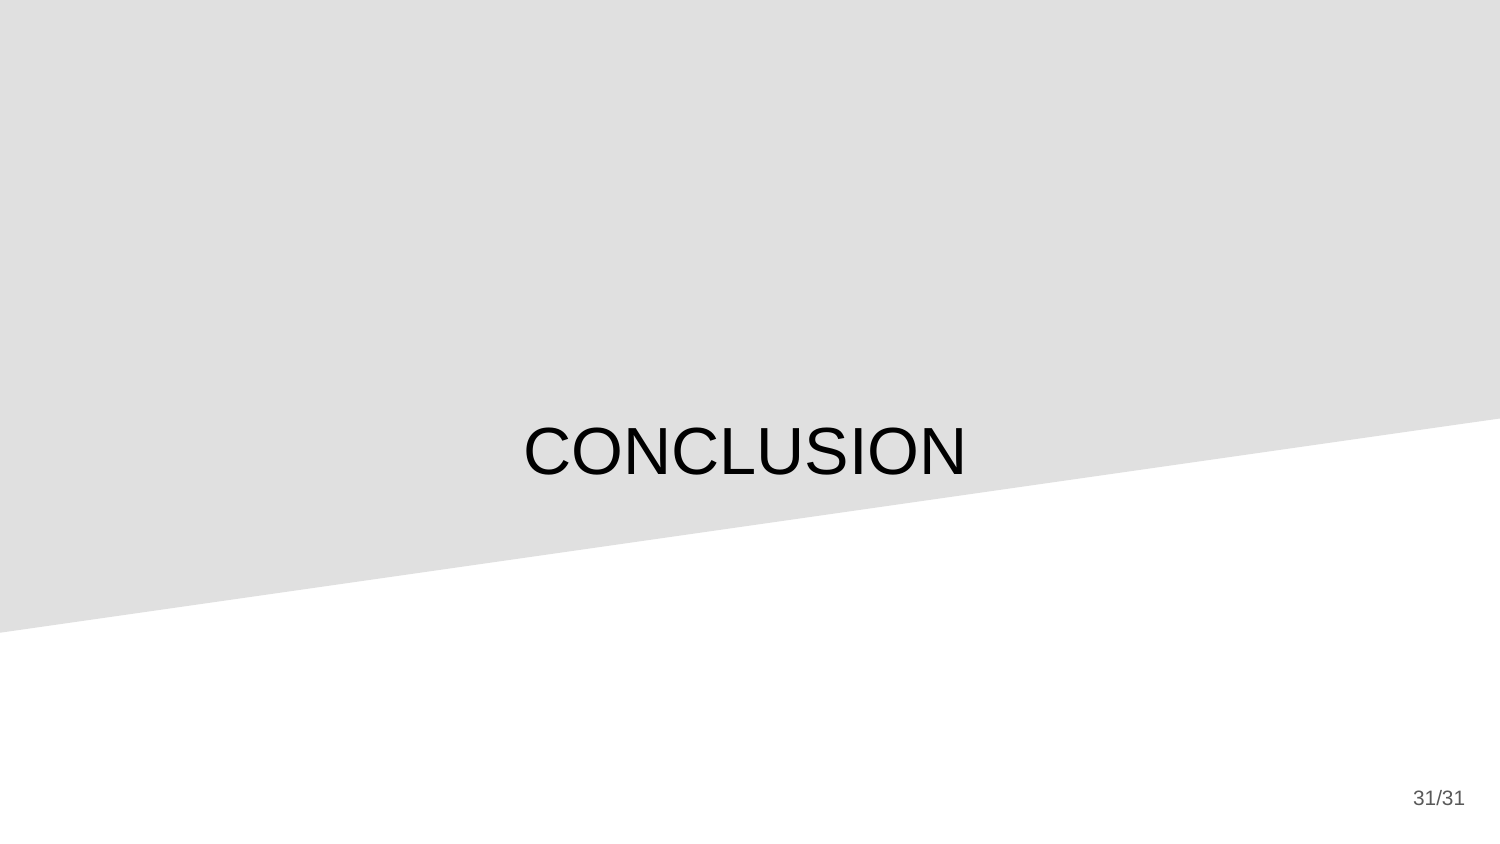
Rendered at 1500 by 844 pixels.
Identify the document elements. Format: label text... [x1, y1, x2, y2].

subtitle CONCLUSION [70, 236, 1421, 666]
text_box <numéro>/31 [1389, 764, 1480, 830]
